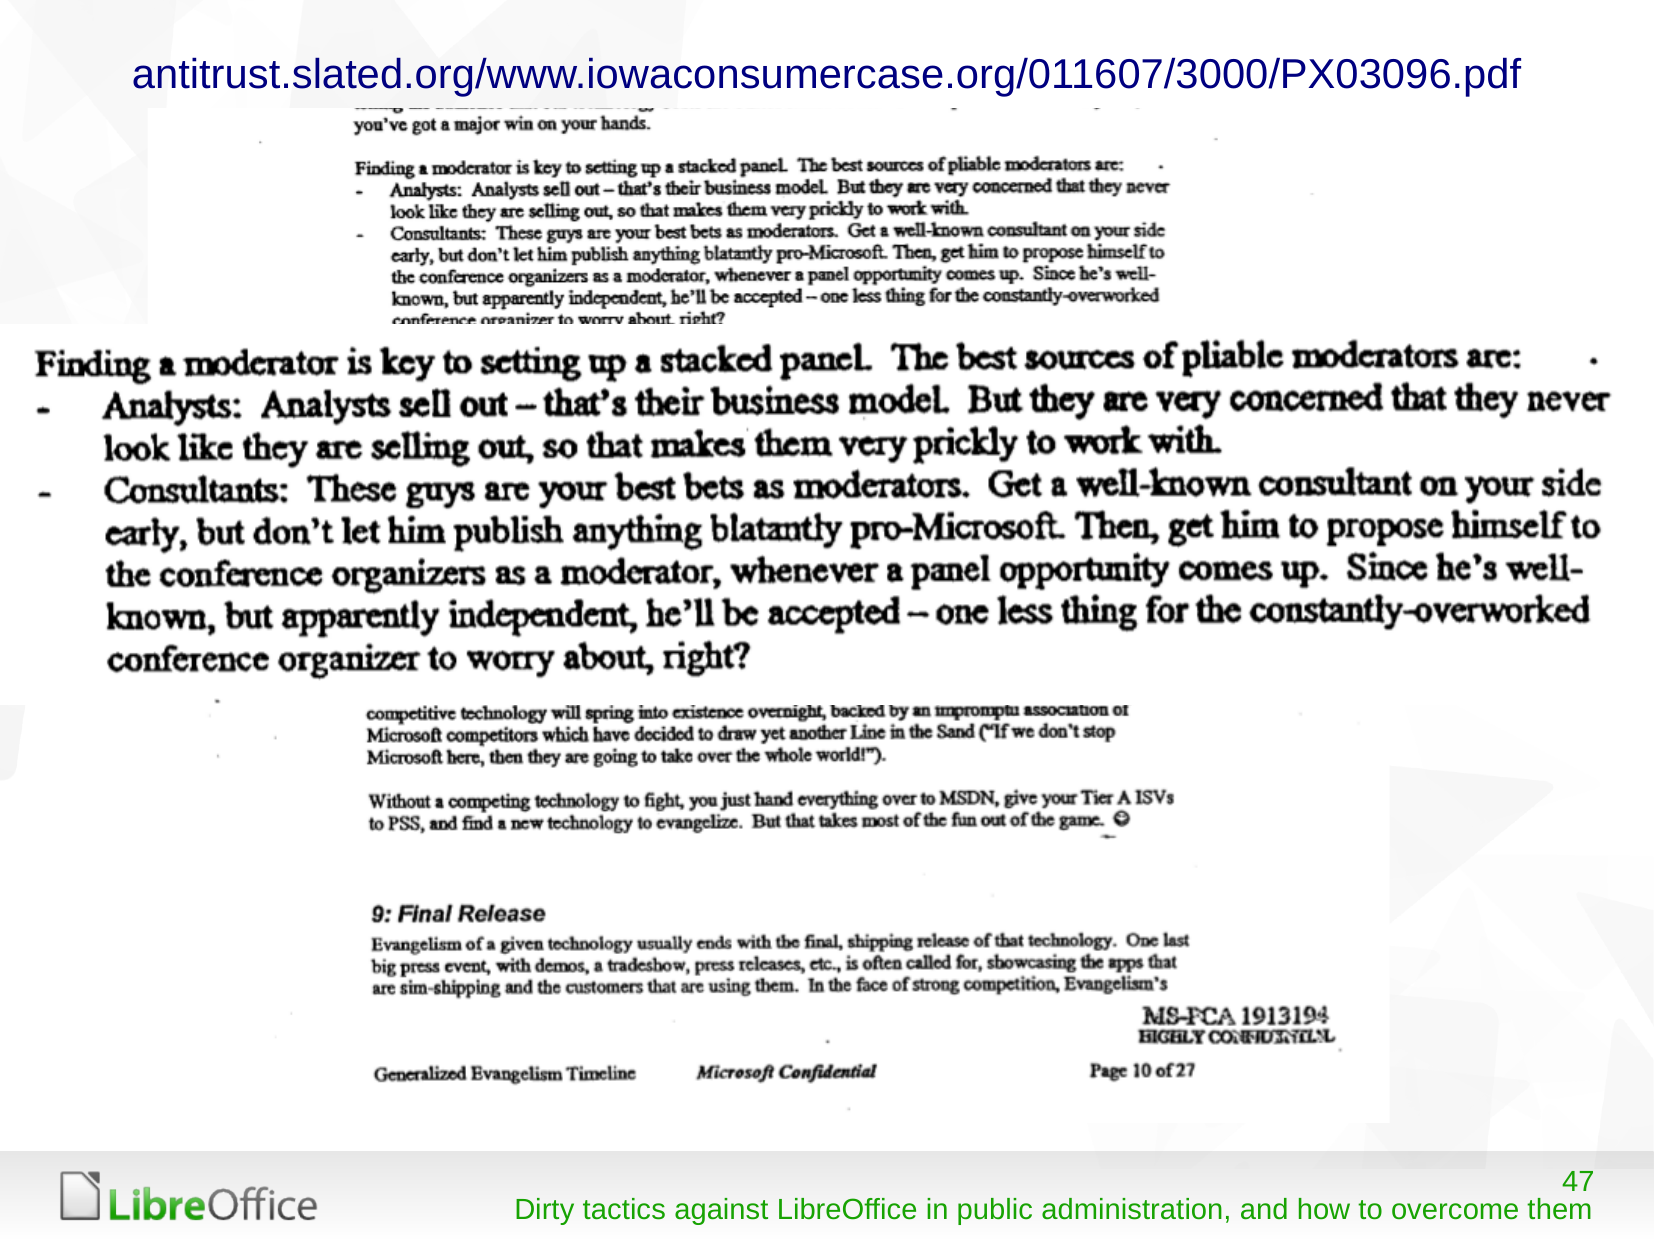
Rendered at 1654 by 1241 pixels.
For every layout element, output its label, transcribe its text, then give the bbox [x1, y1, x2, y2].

title antitrust.slated.org/www.iowaconsumercase.org/011607/3000/PX03096.pdf [59, 29, 1595, 119]
picture [0, 0, 1654, 1169]
picture [41, 1152, 337, 1240]
